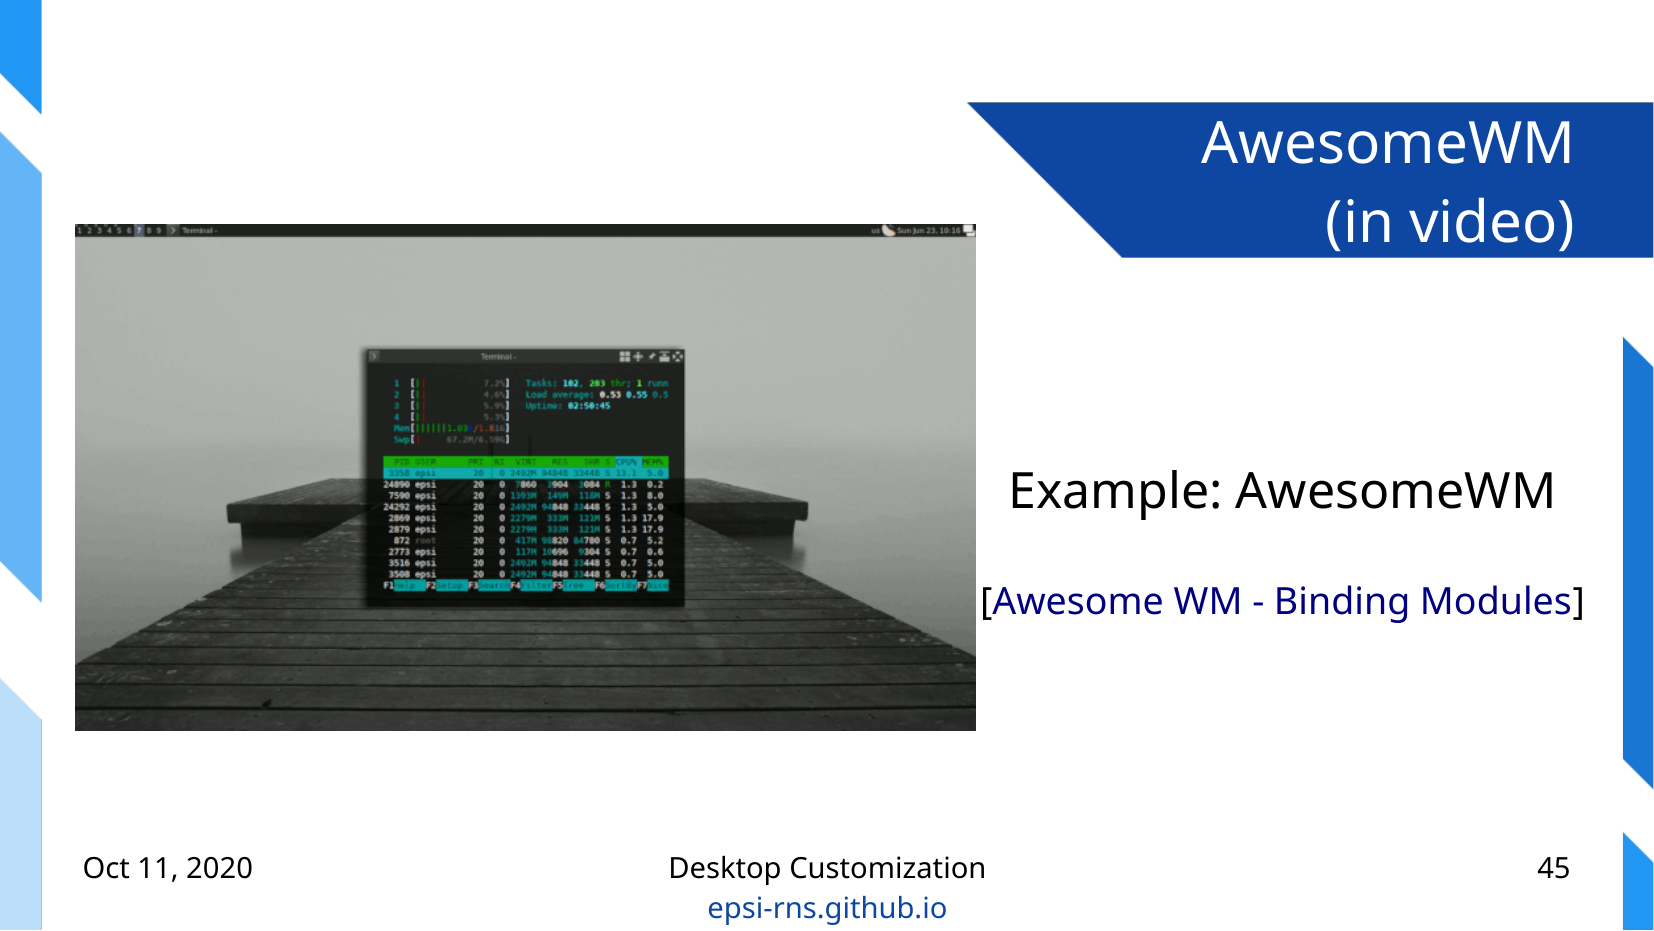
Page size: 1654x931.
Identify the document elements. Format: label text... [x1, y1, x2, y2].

title AwesomeWM (in video) [1050, 105, 1576, 256]
subtitle Example: AwesomeWM [Awesome WM - Binding Modules] [975, 270, 1591, 811]
picture [0, 0, 1654, 930]
